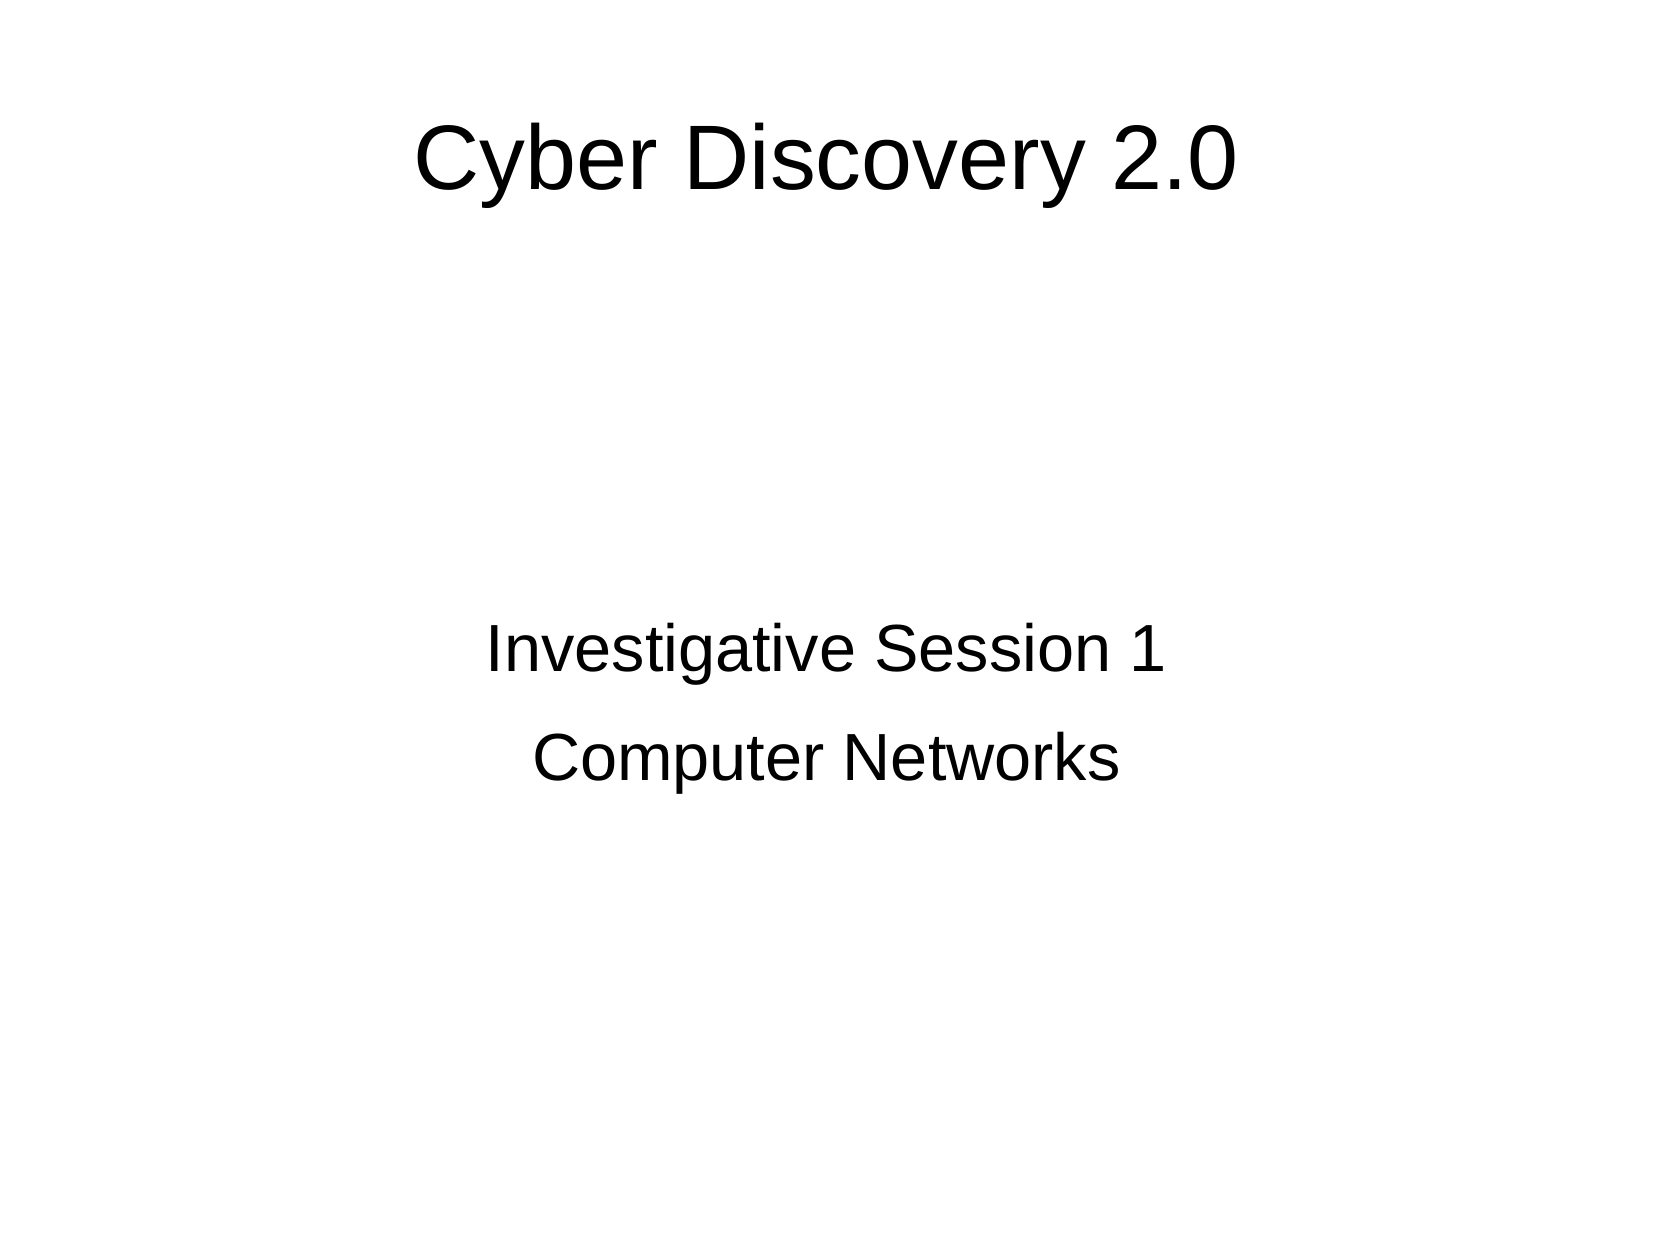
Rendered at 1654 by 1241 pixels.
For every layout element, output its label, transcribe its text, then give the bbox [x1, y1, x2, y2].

title Cyber Discovery 2.0 [82, 49, 1571, 257]
subtitle Investigative Session 1 Computer Networks [82, 290, 1571, 1109]
